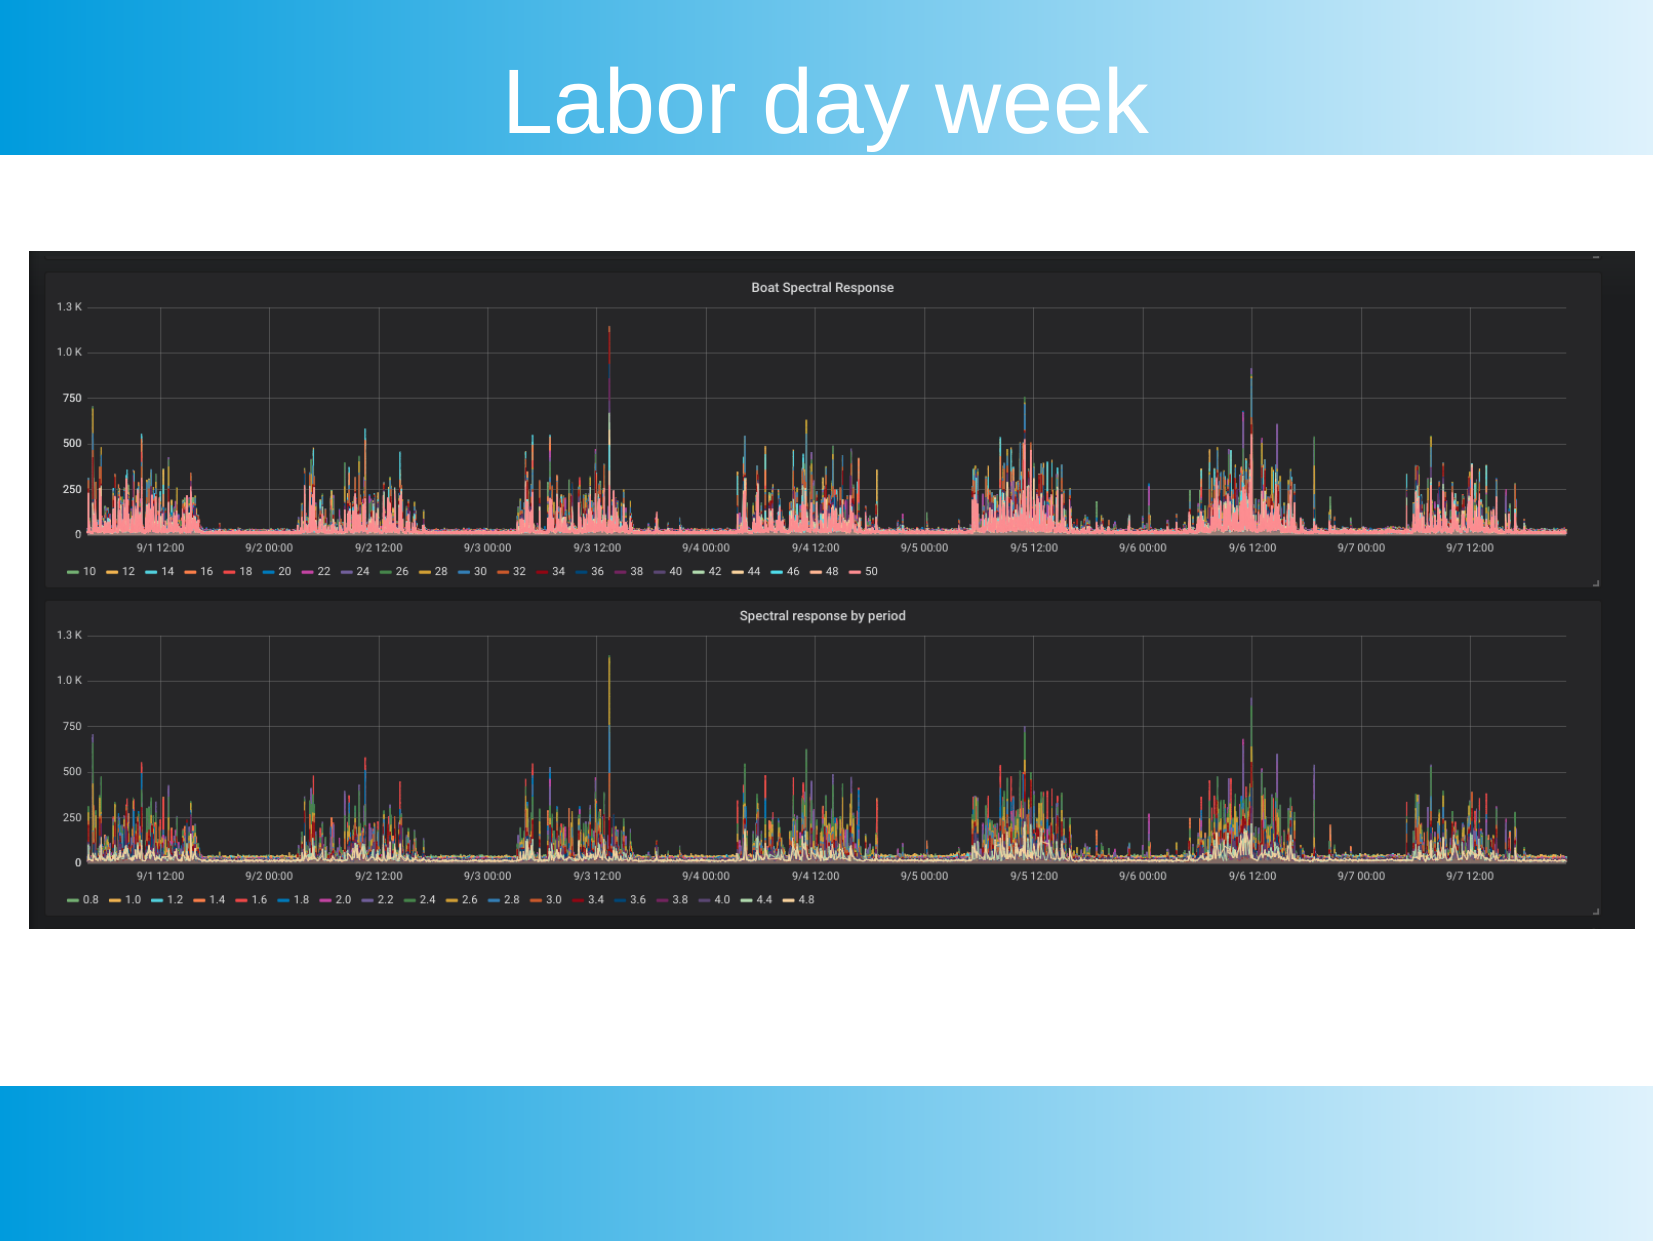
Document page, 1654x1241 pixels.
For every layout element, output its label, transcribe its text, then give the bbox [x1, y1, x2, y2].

picture [29, 251, 1635, 929]
title Labor day week [82, 49, 1571, 155]
